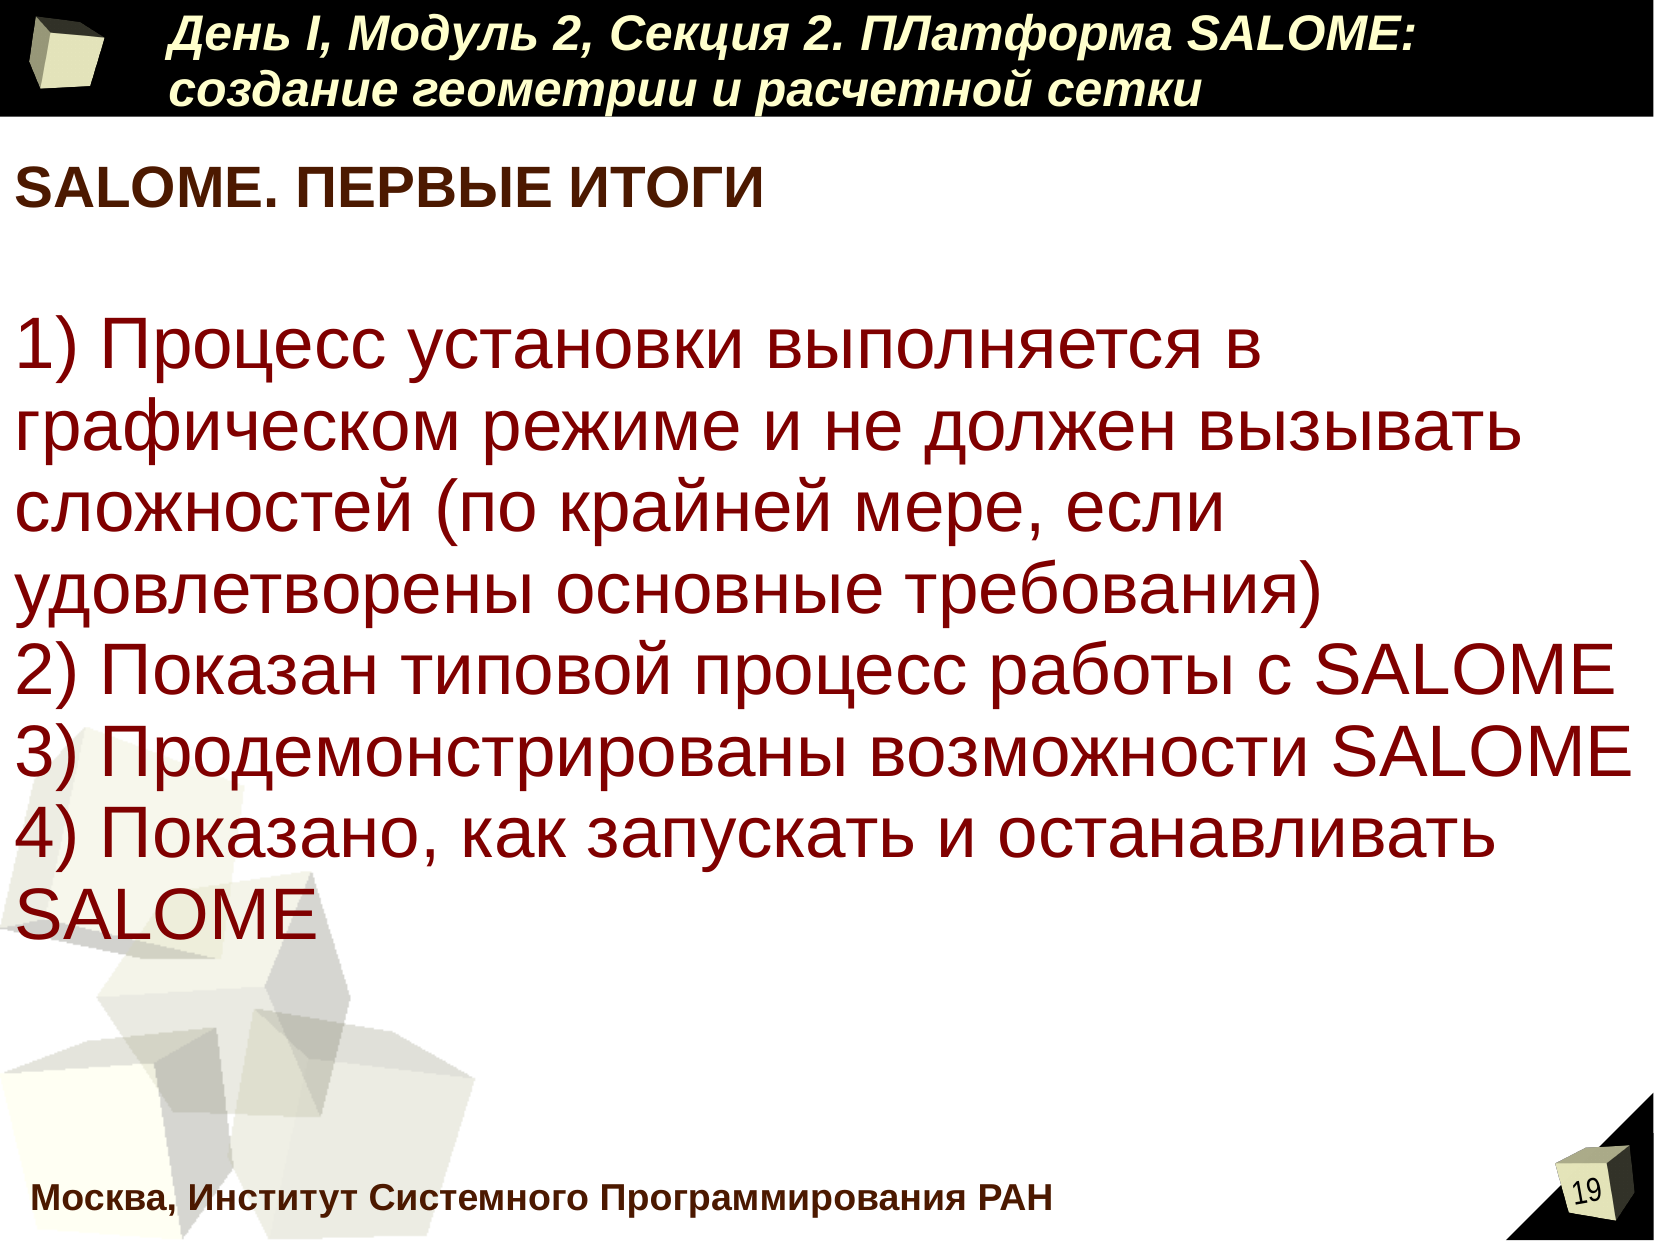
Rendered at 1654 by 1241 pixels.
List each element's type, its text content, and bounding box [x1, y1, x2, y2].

picture [0, 963, 477, 1241]
picture [464, 1193, 472, 1198]
text_box SALOME. ПЕРВЫЕ ИТОГИ [0, 147, 1654, 228]
text_box 1) Процесс установки выполняется в графическом режиме и не должен вызывать сложностей (по крайней мере, если удовлетворены основные требования) 2) Показан типовой процесс работы с SALOME 3) Продемонстрированы возможности SALOME 4) Показано, как запускать и останавливать SALOME [0, 295, 1654, 963]
